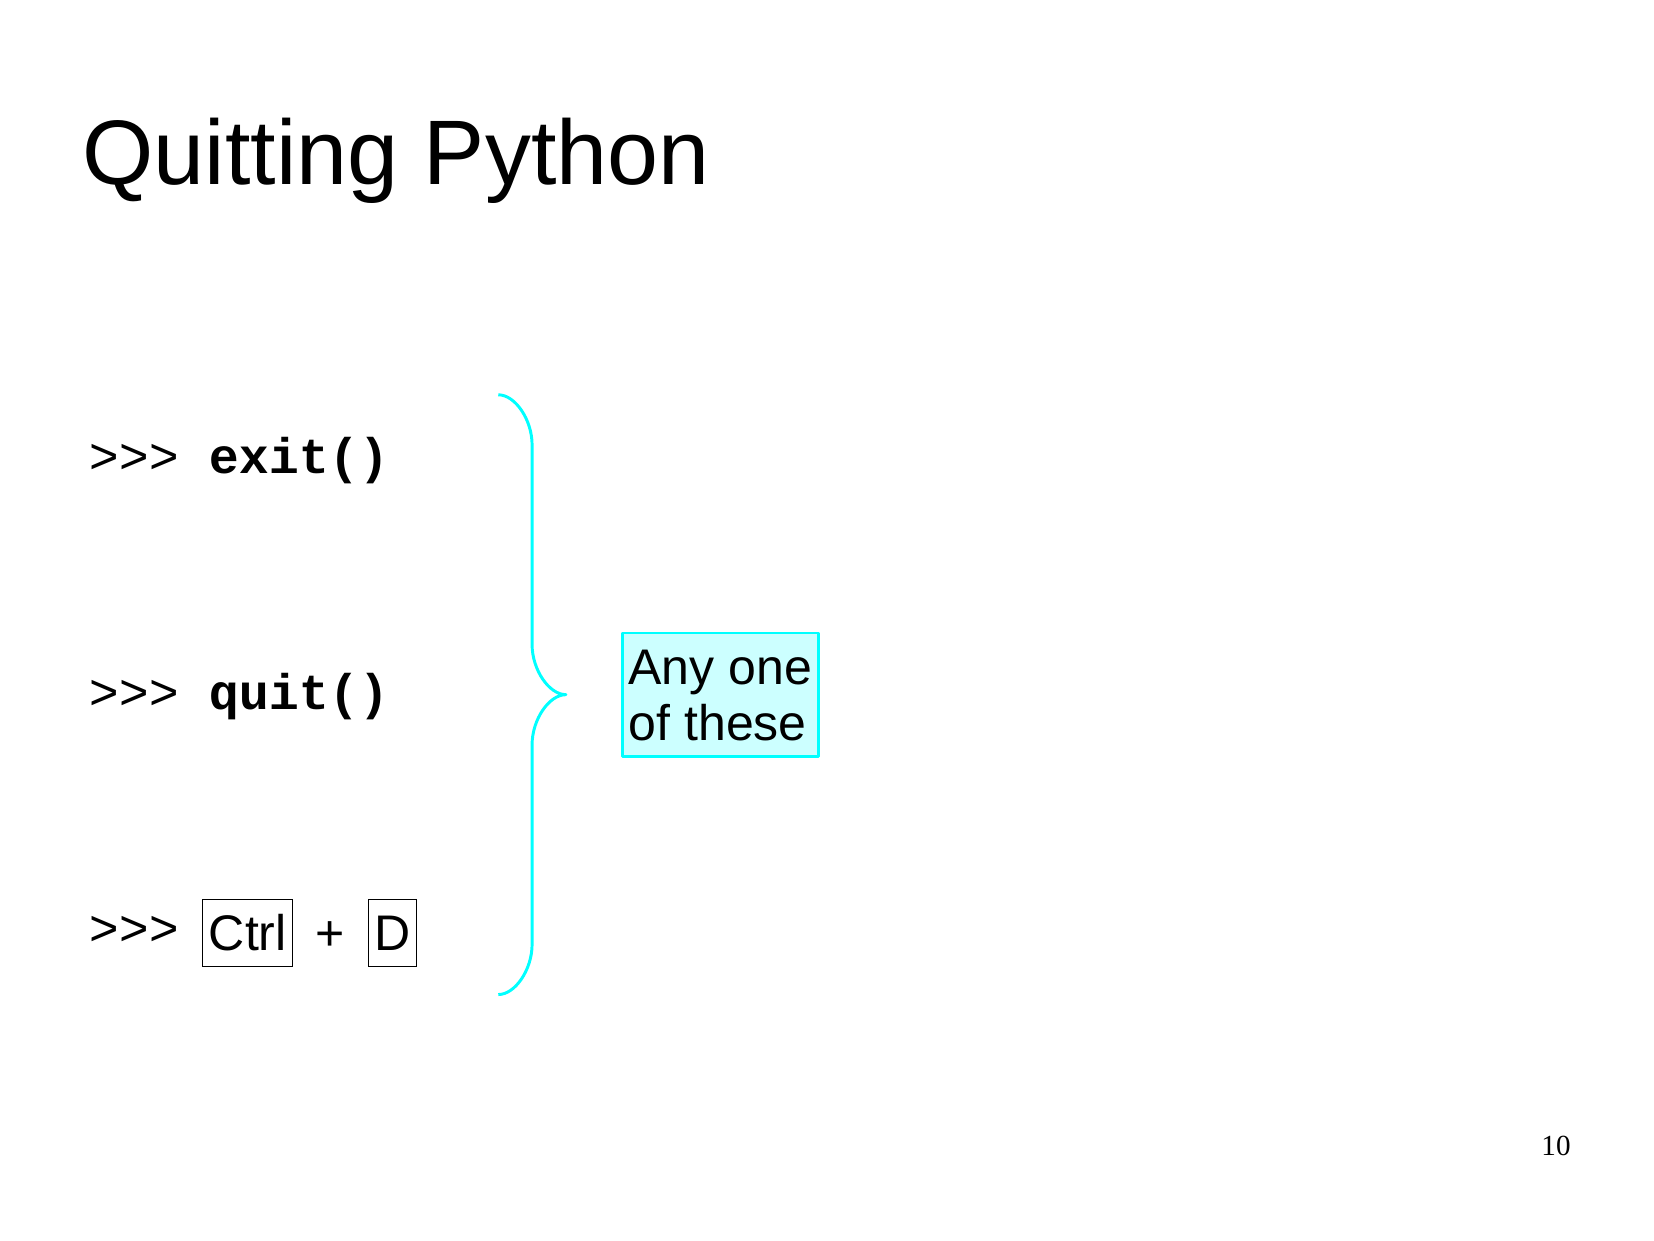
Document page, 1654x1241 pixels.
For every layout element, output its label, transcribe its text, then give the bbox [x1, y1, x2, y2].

text_box >>> [82, 898, 185, 967]
text_box Any one of these [622, 633, 819, 757]
text_box + [309, 899, 351, 967]
title Quitting Python [82, 49, 1571, 257]
text_box quit() [202, 661, 395, 731]
text_box exit() [202, 425, 395, 495]
text_box >>> [82, 661, 185, 731]
text_box Ctrl [202, 899, 293, 967]
text_box >>> [82, 425, 185, 495]
text_box D [368, 899, 417, 967]
